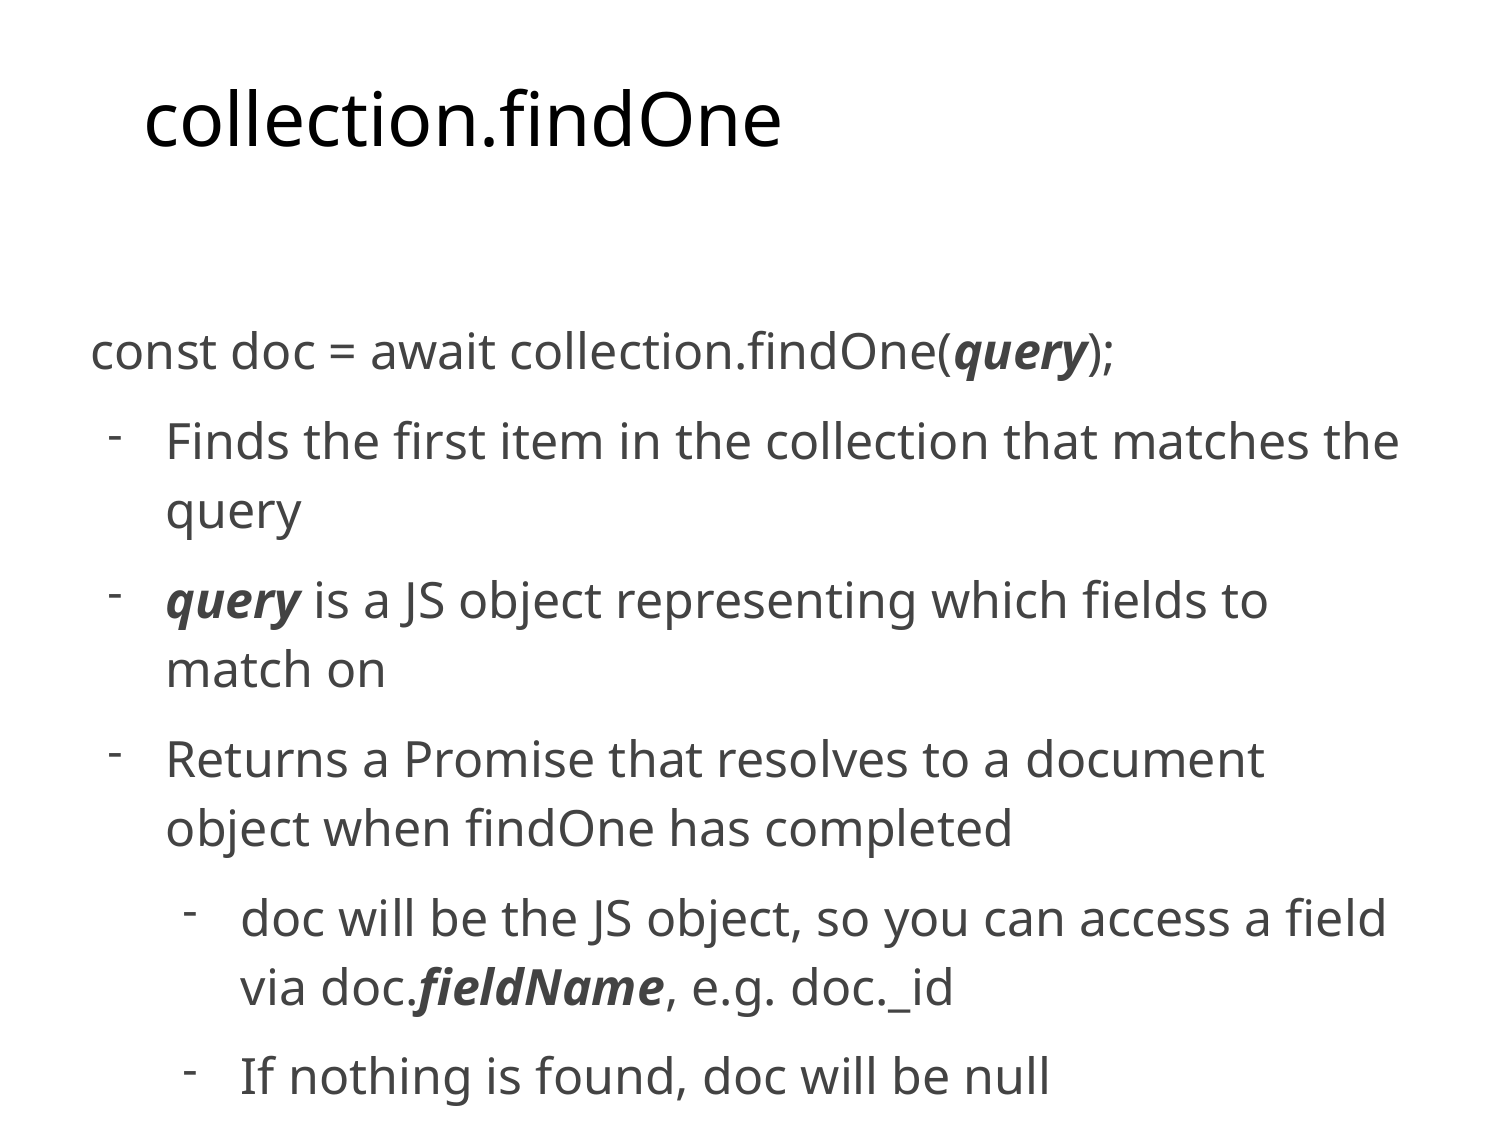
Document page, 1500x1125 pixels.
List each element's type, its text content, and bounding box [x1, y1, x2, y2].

list const doc = await collection.findOne(query); Finds the first item in the collection that matches the query query is a JS object representing which fields to match on Returns a Promise that resolves to a document object when findOne has completed doc will be the JS object, so you can access a field via doc.fieldName, e.g. doc._id If nothing is found, doc will be null [75, 295, 1425, 885]
title collection.findOne [128, 56, 1372, 183]
